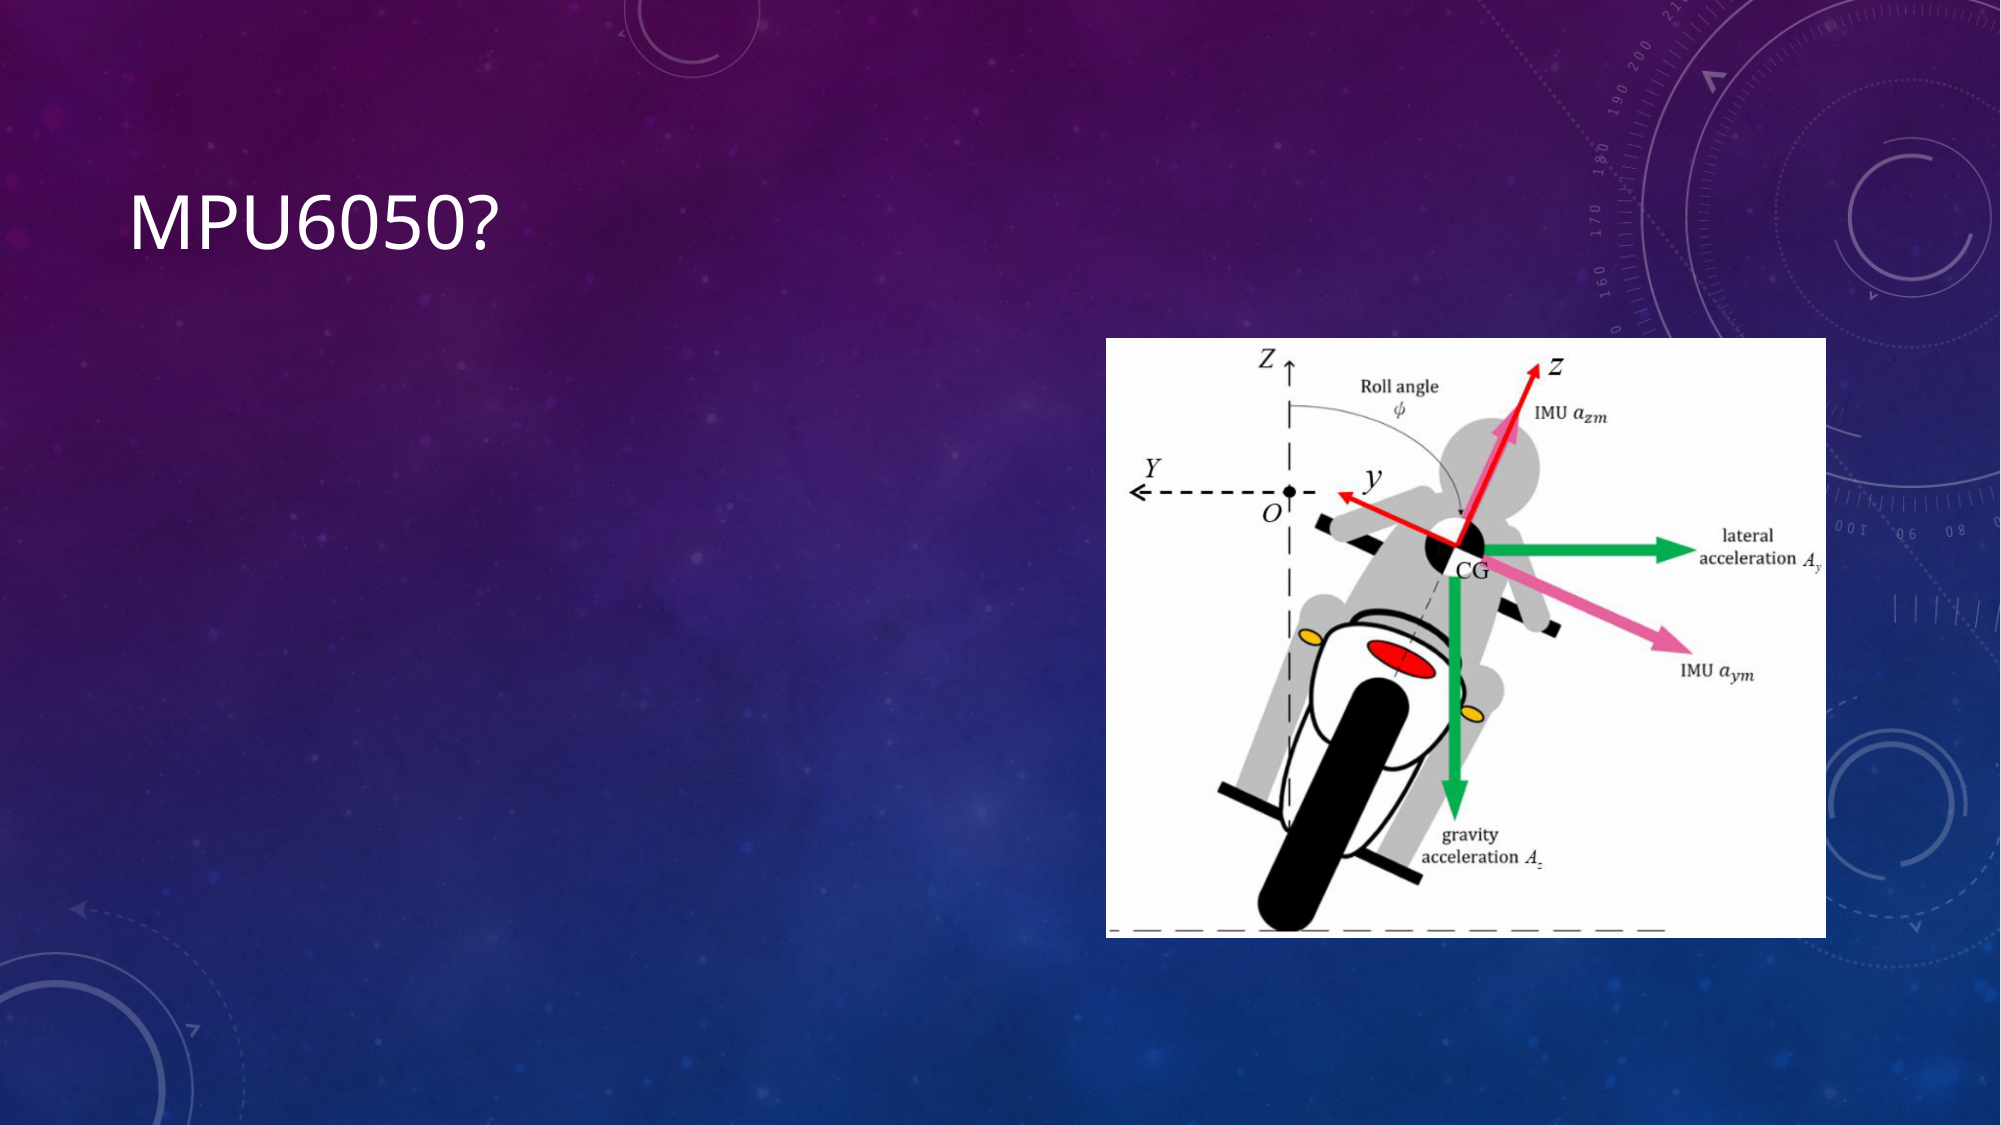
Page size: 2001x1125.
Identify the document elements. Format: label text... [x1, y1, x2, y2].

picture [1106, 338, 1826, 938]
title MPU6050? [112, 99, 1775, 339]
